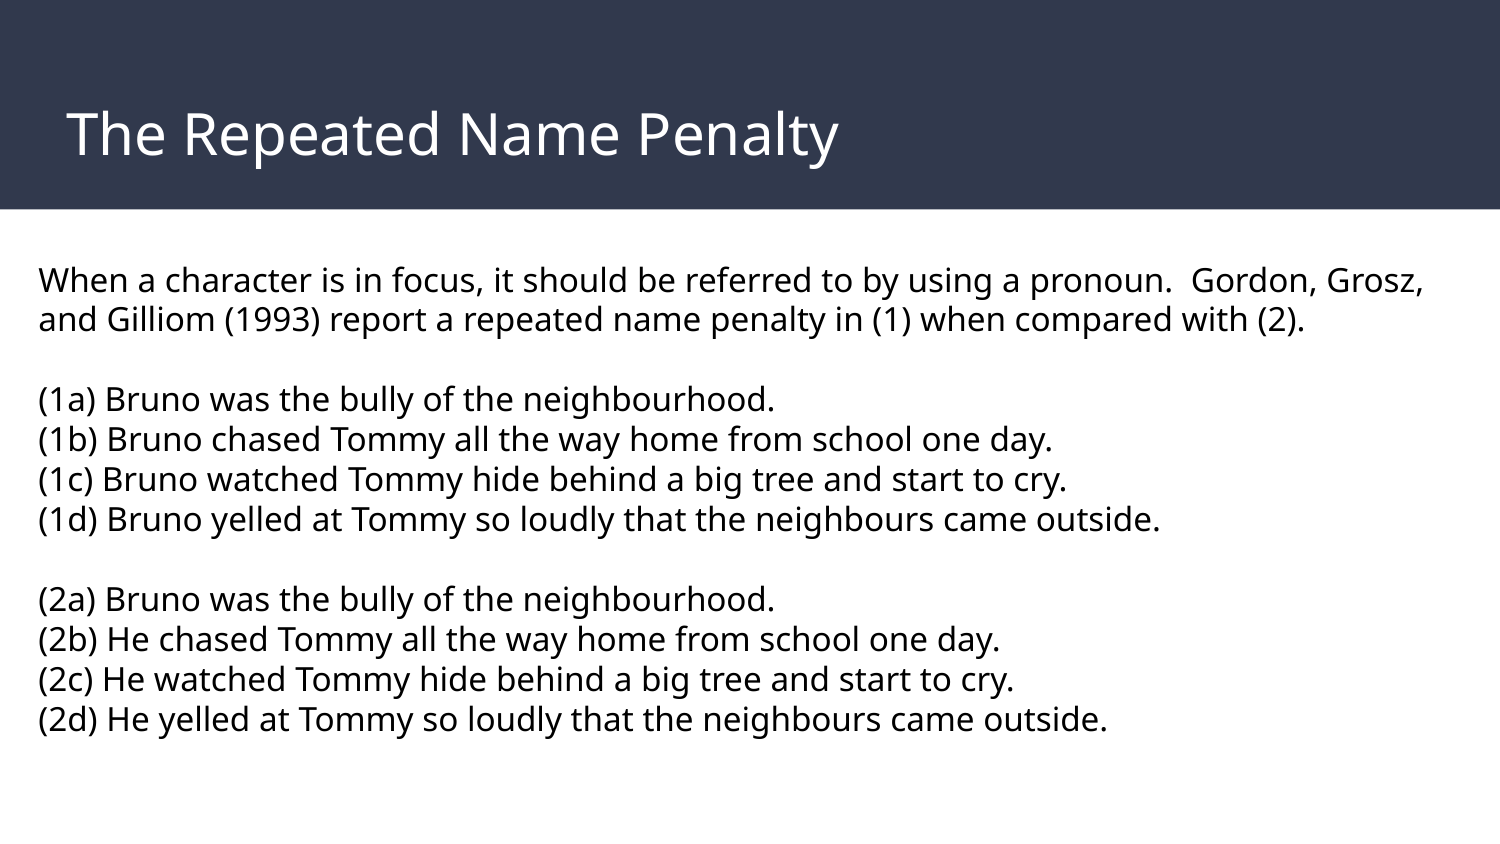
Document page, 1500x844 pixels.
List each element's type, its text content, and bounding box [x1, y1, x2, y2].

text_box When a character is in focus, it should be referred to by using a pronoun. Gordon, Grosz, and Gilliom (1993) report a repeated name penalty in (1) when compared with (2). (1a) Bruno was the bully of the neighbourhood. (1b) Bruno chased Tommy all the way home from school one day. (1c) Bruno watched Tommy hide behind a big tree and start to cry. (1d) Bruno yelled at Tommy so loudly that the neighbours came outside. (2a) Bruno was the bully of the neighbourhood. (2b) He chased Tommy all the way home from school one day. (2c) He watched Tommy hide behind a big tree and start to cry. (2d) He yelled at Tommy so loudly that the neighbours came outside. [23, 243, 1485, 828]
title The Repeated Name Penalty [51, 82, 1449, 185]
